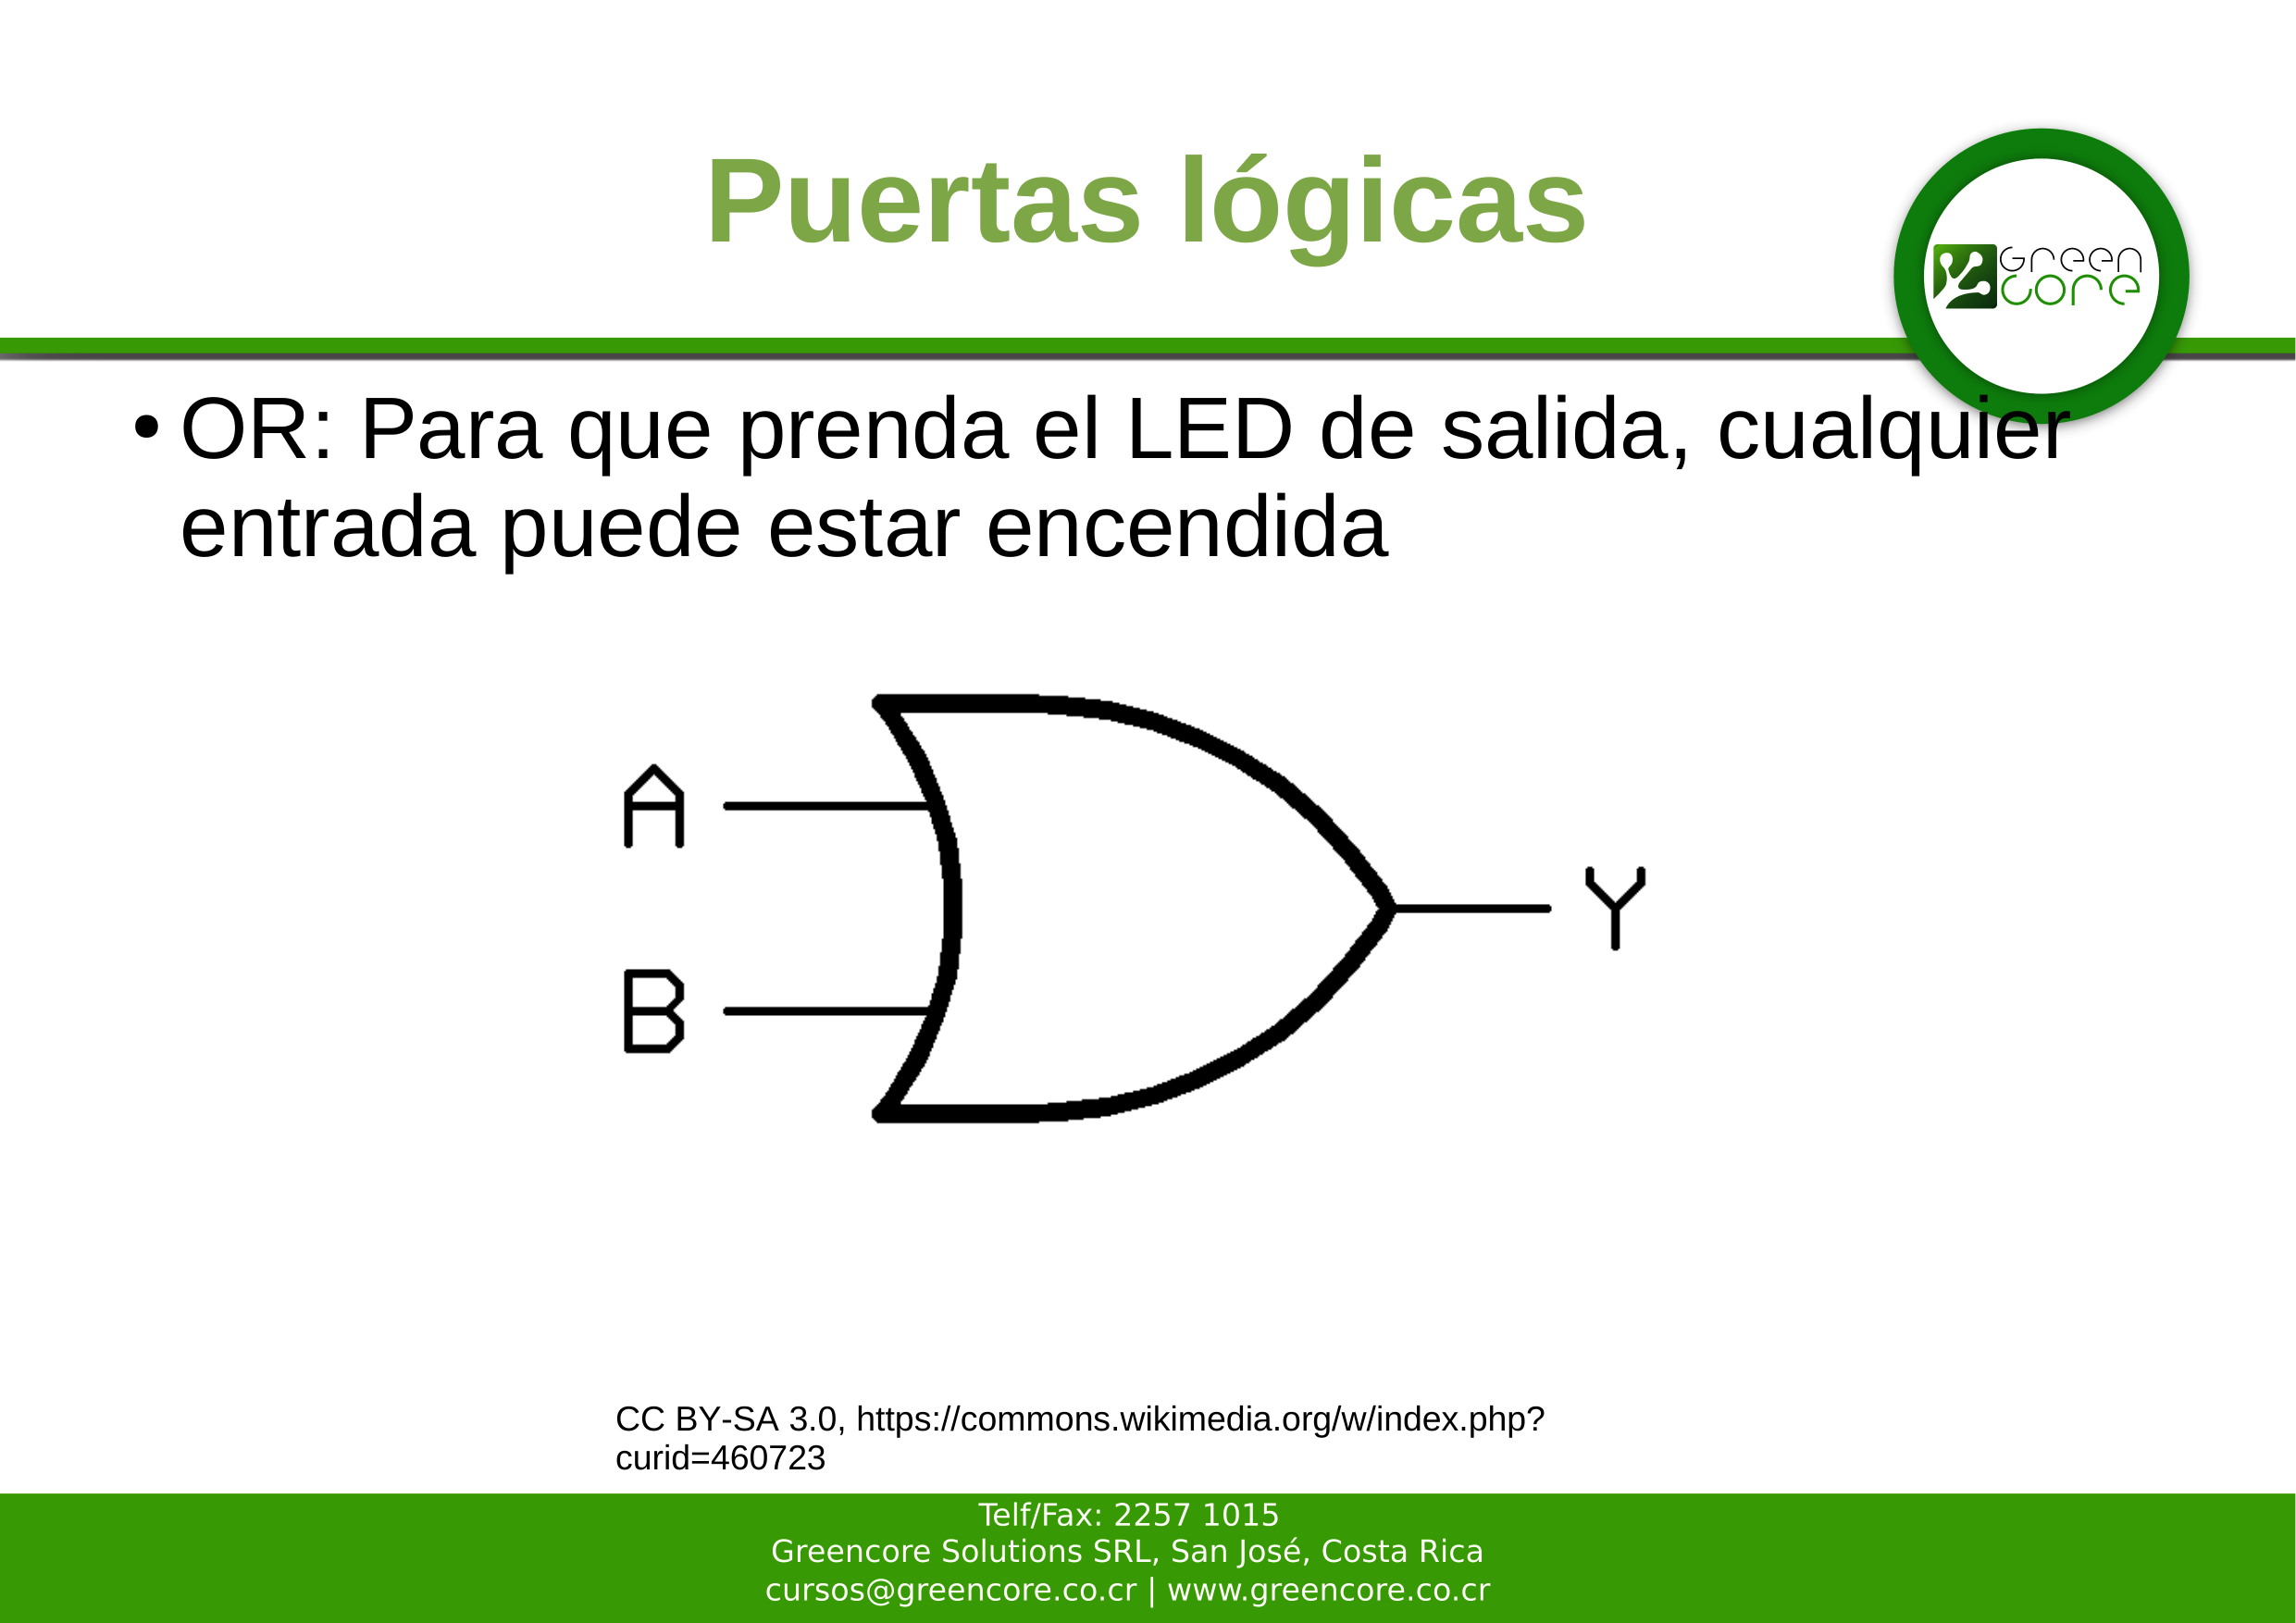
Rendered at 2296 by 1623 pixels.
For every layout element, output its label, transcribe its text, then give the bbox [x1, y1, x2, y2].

picture [0, 0, 2296, 1623]
title Puertas lógicas [115, 64, 2181, 336]
text_box CC BY-SA 3.0, https://commons.wikimedia.org/w/index.php?curid=460723 [602, 1393, 1766, 1485]
list OR: Para que prenda el LED de salida, cualquier entrada puede estar encendida [115, 379, 2181, 1321]
